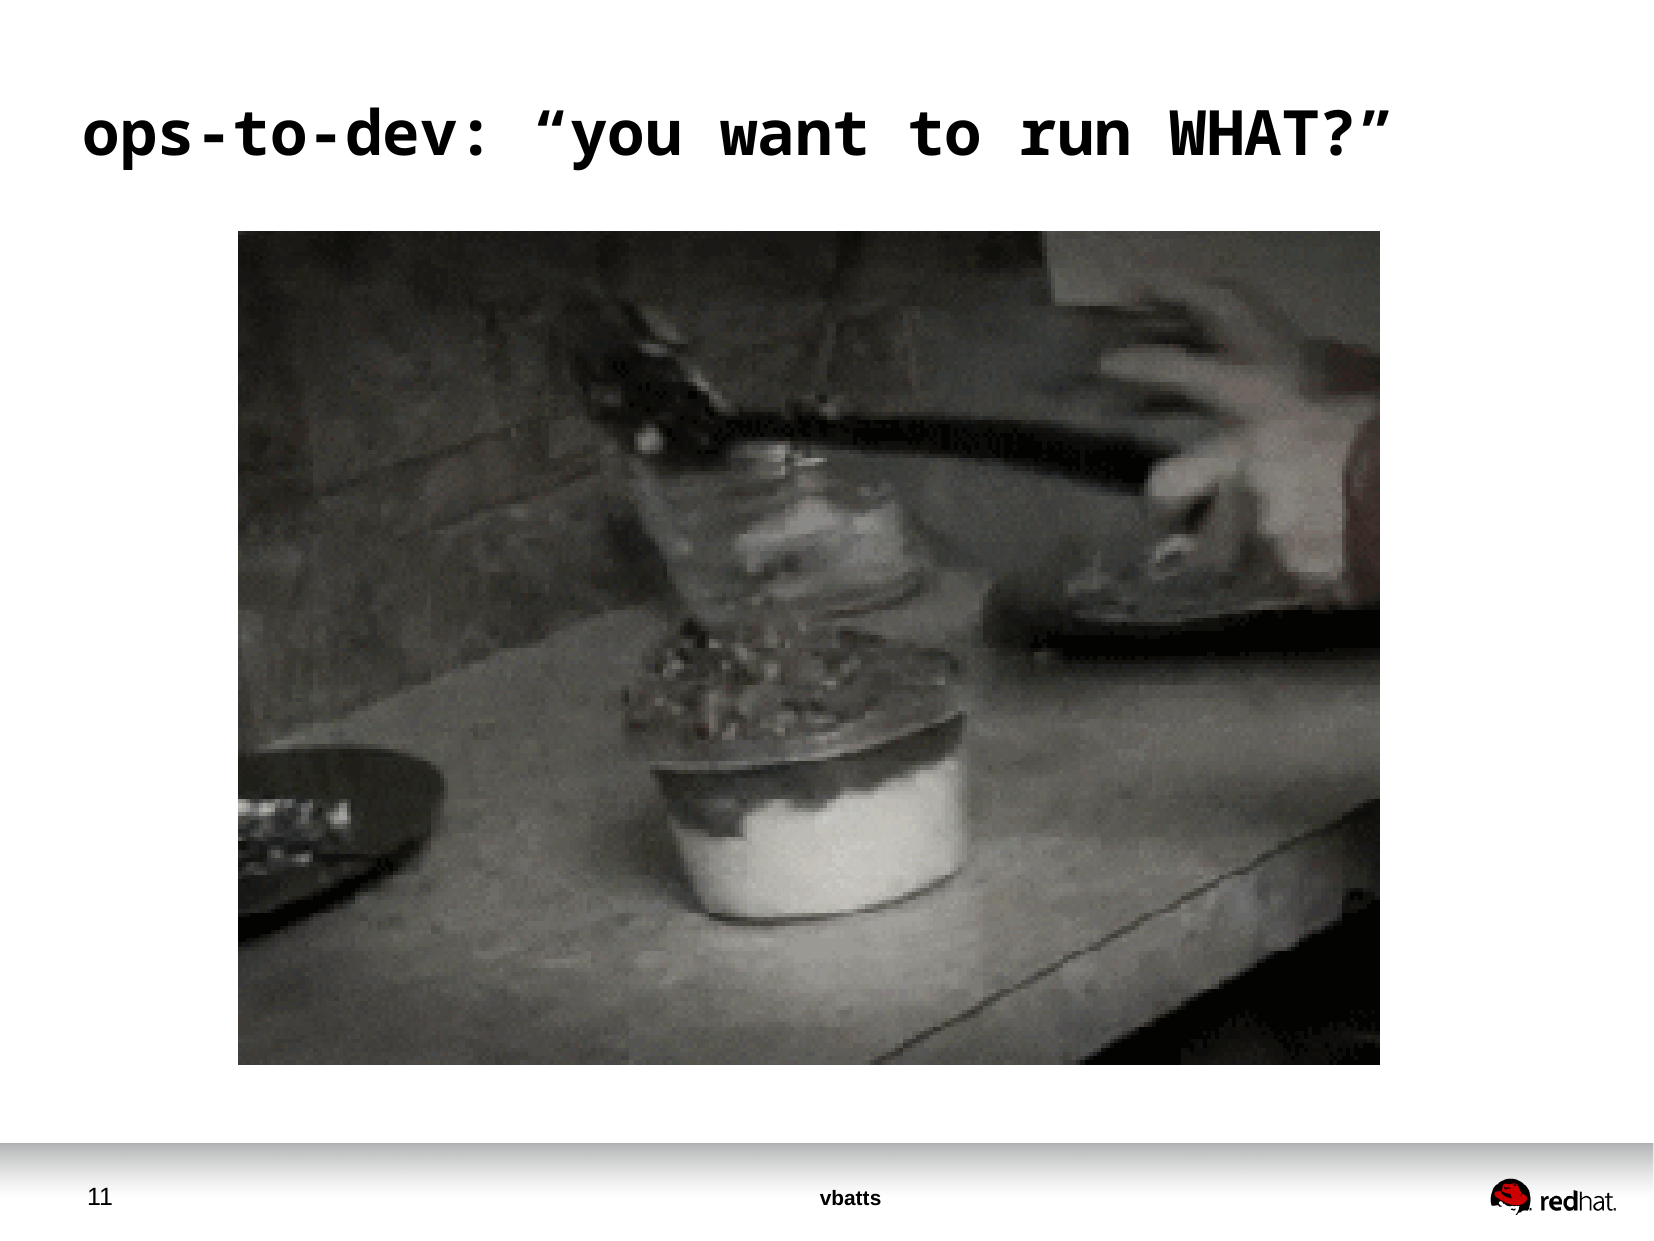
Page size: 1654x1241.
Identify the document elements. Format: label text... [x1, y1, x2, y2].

picture [238, 231, 1381, 1066]
title ops-to-dev: “you want to run WHAT?” [82, 37, 1571, 226]
picture [0, 1143, 1654, 1241]
